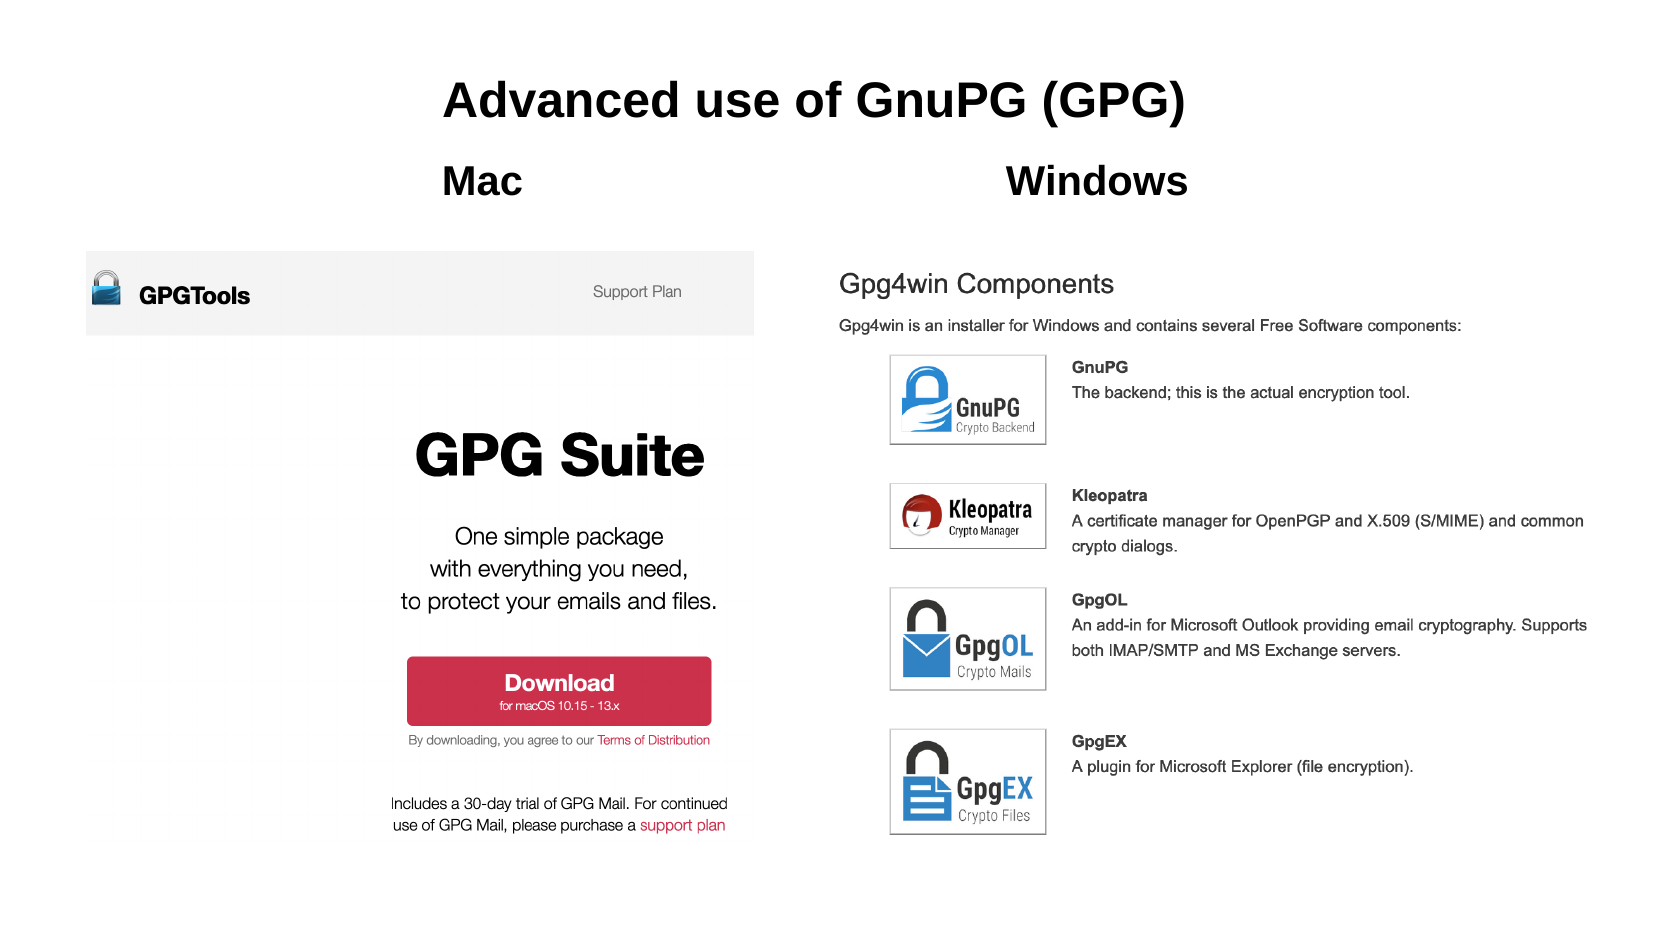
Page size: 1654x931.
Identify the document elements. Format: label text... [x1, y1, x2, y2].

picture [86, 251, 754, 843]
picture [826, 262, 1604, 843]
title Advanced use of GnuPG (GPG) [108, 42, 1521, 157]
list Mac Windows [108, 157, 1521, 797]
